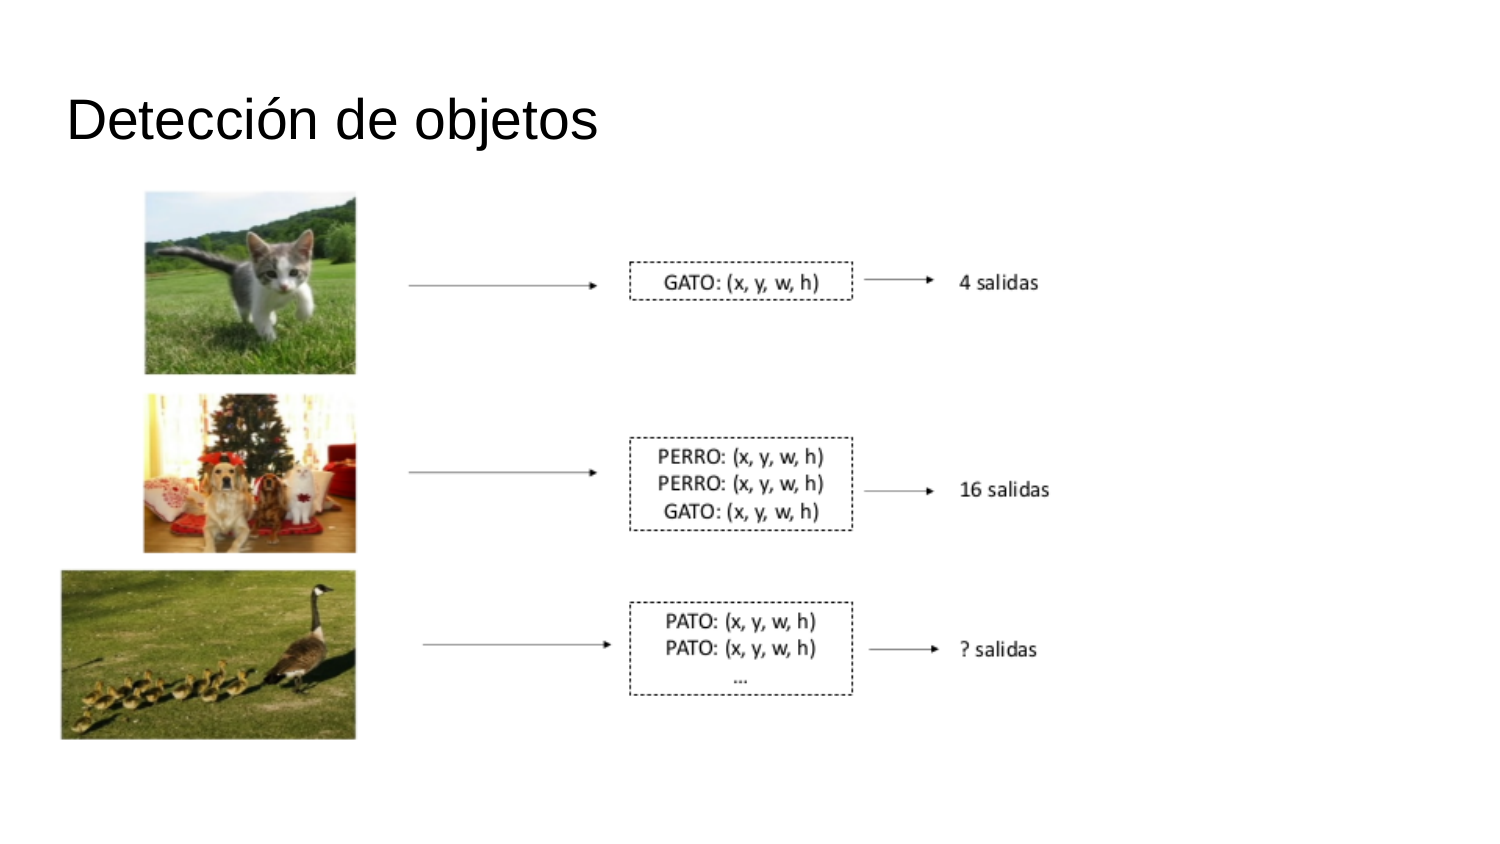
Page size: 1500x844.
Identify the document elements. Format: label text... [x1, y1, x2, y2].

title Detección de objetos [51, 72, 1449, 167]
picture [51, 188, 1066, 743]
